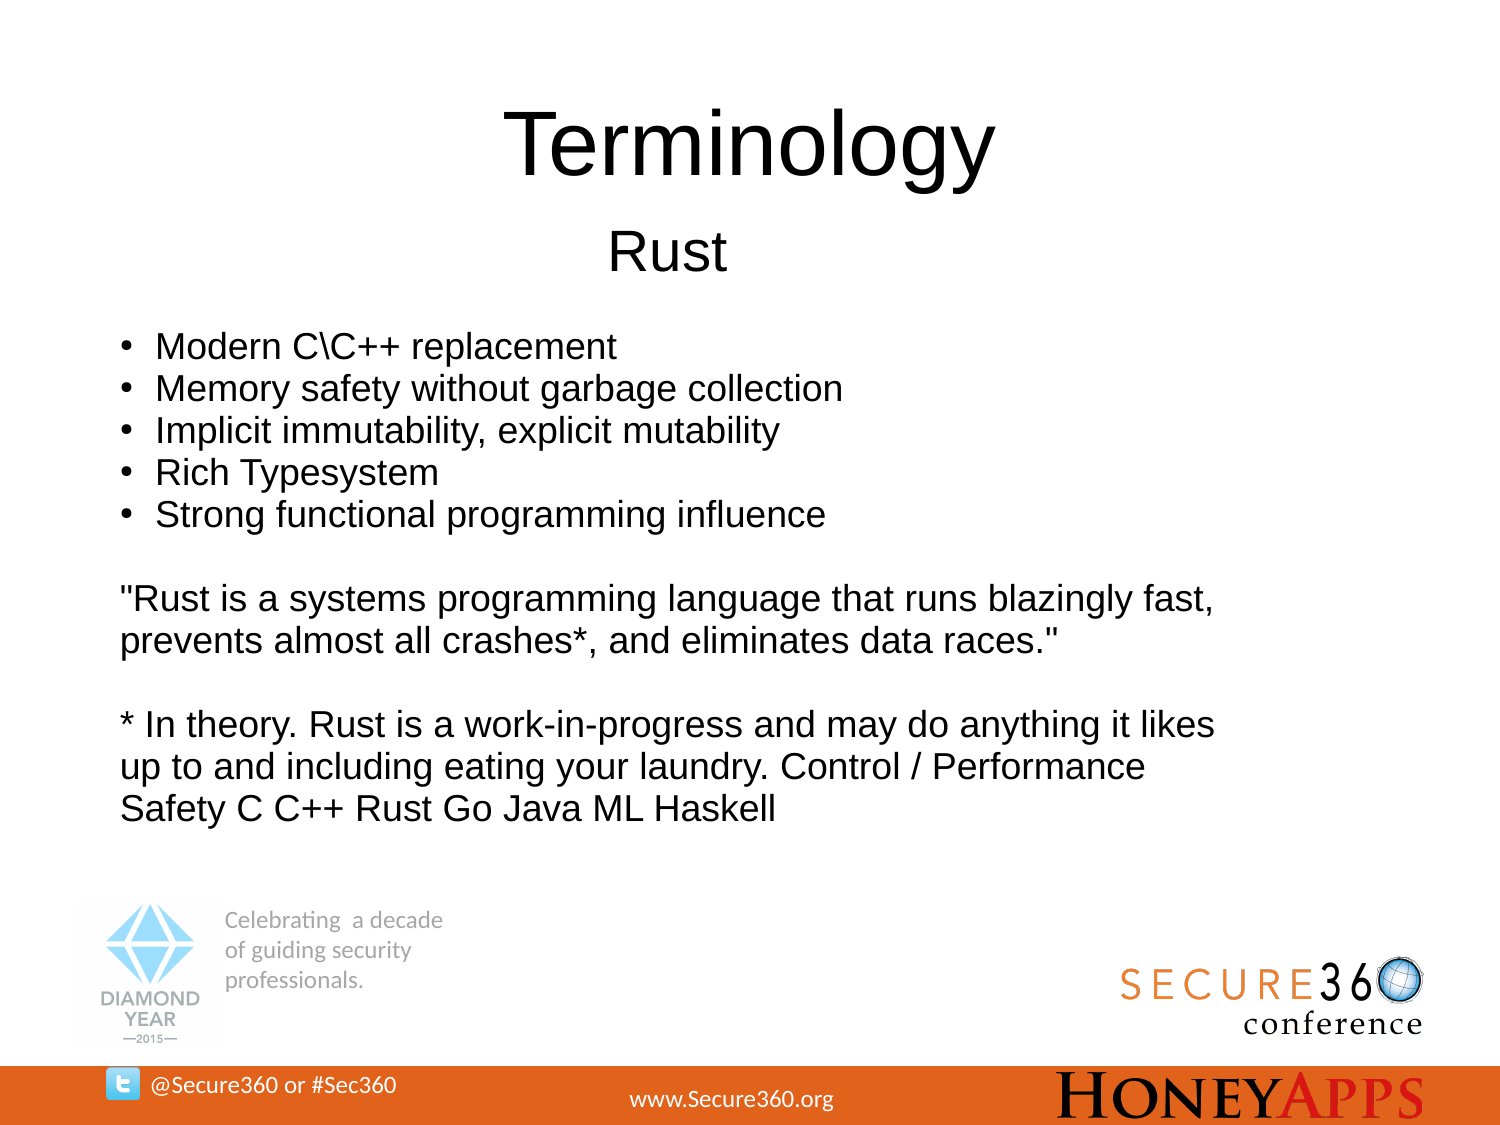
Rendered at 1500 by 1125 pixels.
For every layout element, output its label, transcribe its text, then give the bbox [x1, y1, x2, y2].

picture [75, 899, 224, 1048]
picture [106, 1067, 140, 1100]
title Terminology [112, 90, 1388, 198]
text_box Rust Modern C\C++ replacement Memory safety without garbage collection Implicit immutability, explicit mutability Rich Typesystem Strong functional programming influence "Rust is a systems programming language that runs blazingly fast, prevents almost all crashes*, and eliminates data races." * In theory. Rust is a work-in-progress and may do anything it likes up to and including eating your laundry. Control / Performance Safety C C++ Rust Go Java ML Haskell [105, 211, 1396, 991]
picture [1004, 956, 1486, 1125]
